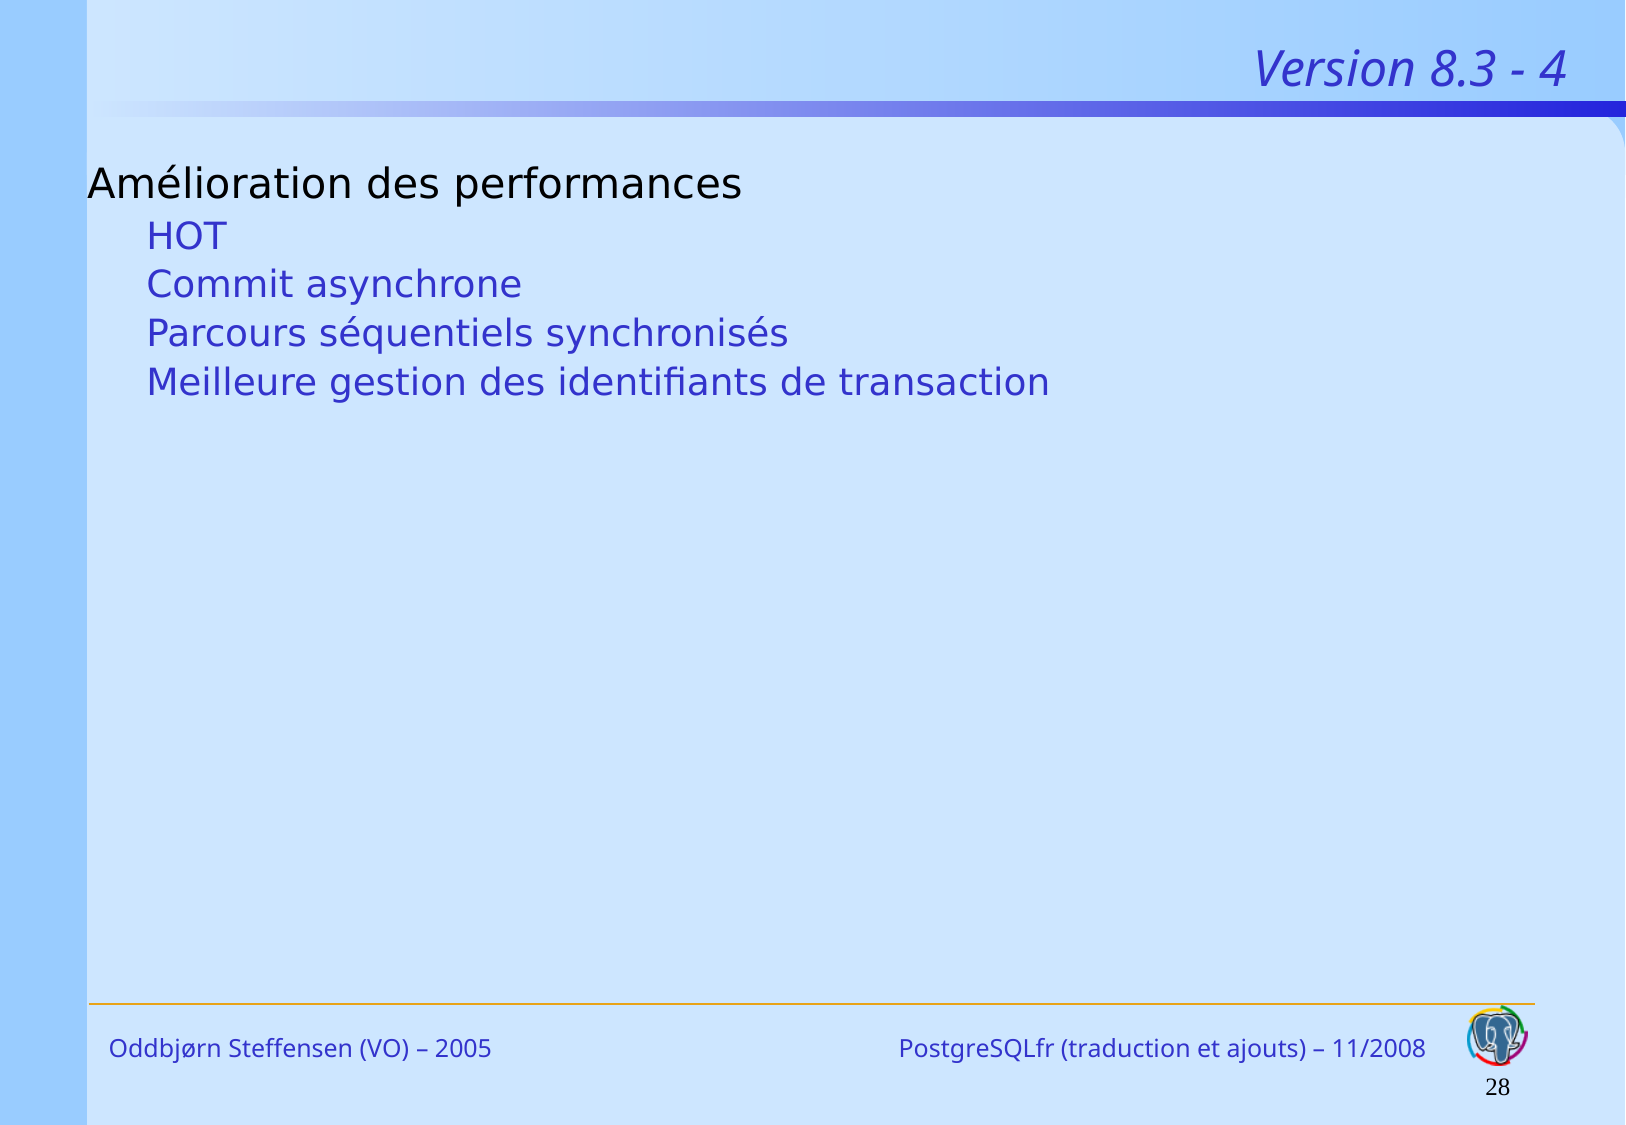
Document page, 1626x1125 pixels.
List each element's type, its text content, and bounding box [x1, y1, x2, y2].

picture [1467, 1005, 1528, 1066]
title Version 8.3 - 4 [172, 0, 1567, 134]
list Amélioration des performances HOT Commit asynchrone Parcours séquentiels synchronisés Meilleure gestion des identifiants de transaction [86, 159, 1520, 965]
